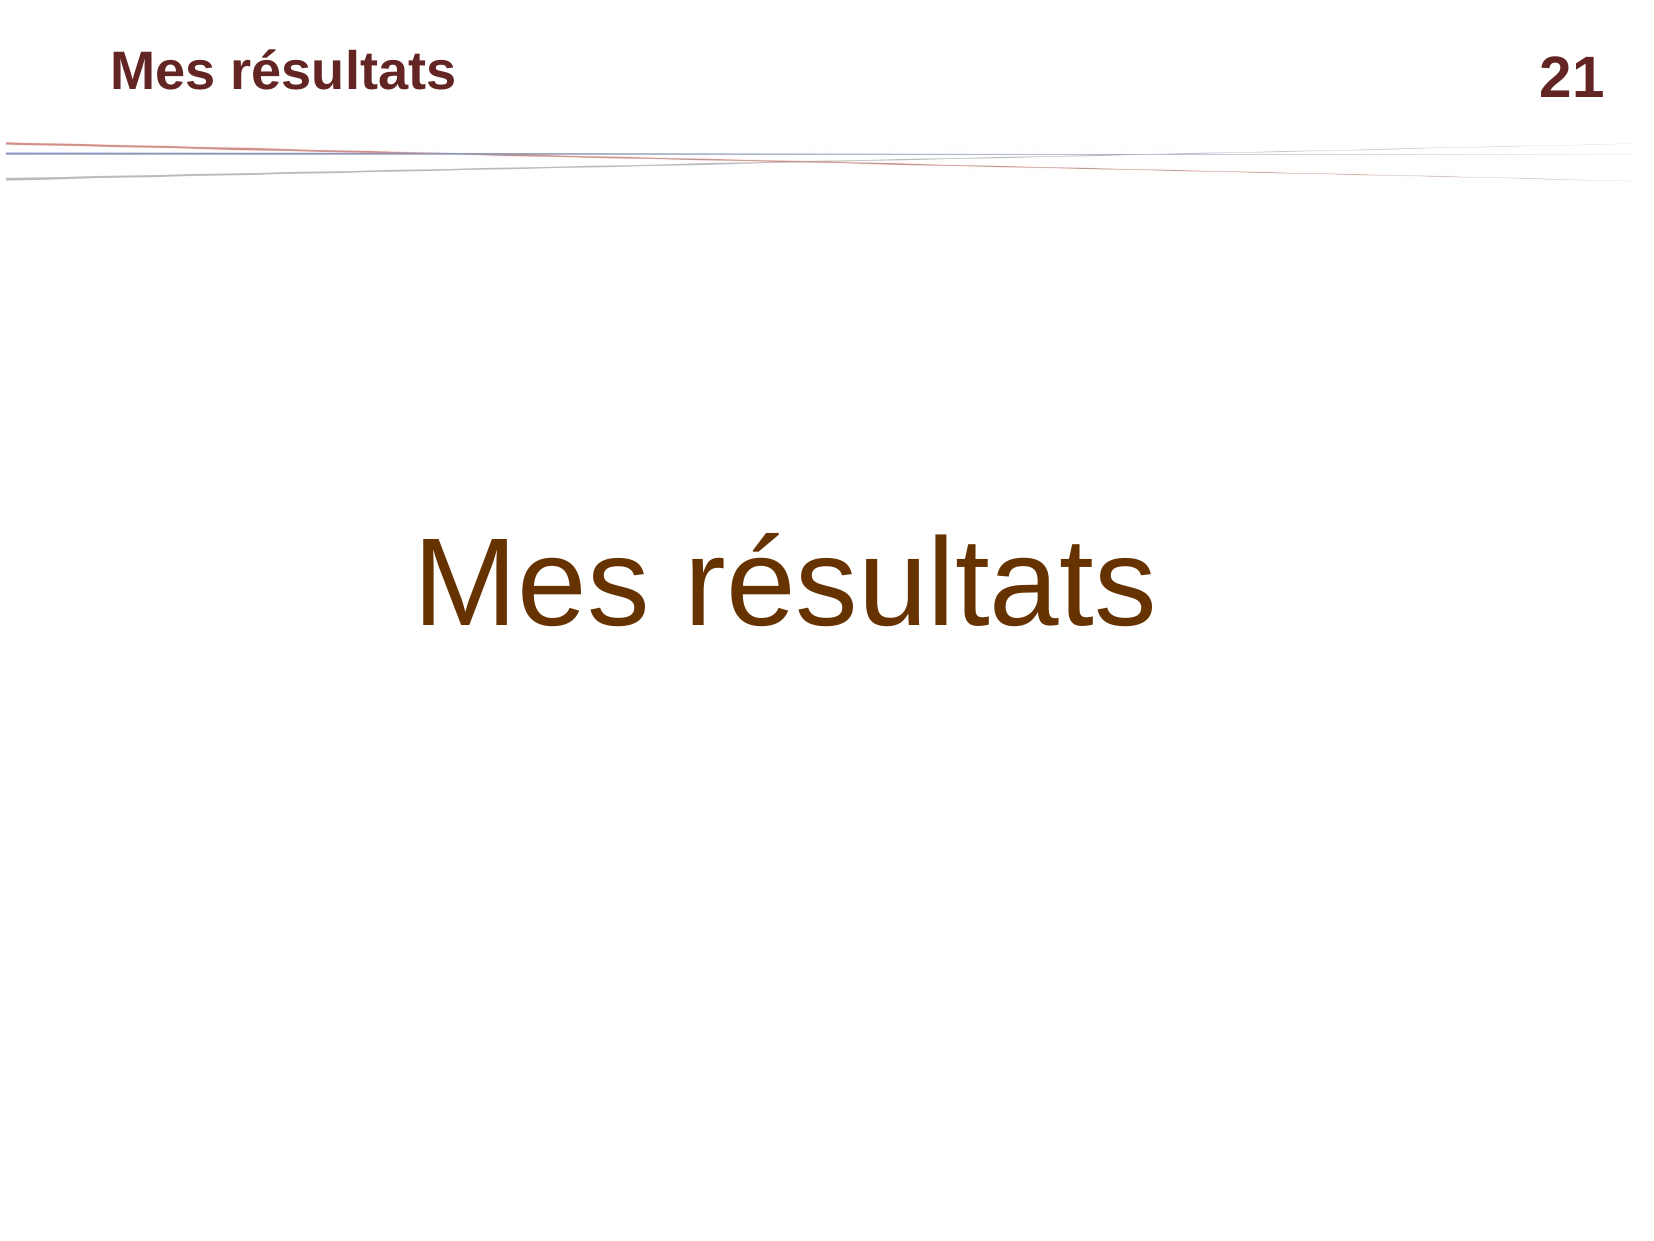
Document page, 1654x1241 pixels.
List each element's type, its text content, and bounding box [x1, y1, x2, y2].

title Mes résultats [17, 35, 550, 121]
picture [6, 133, 1632, 208]
list Mes résultats [324, 407, 1235, 745]
title 21 [1507, 15, 1638, 134]
